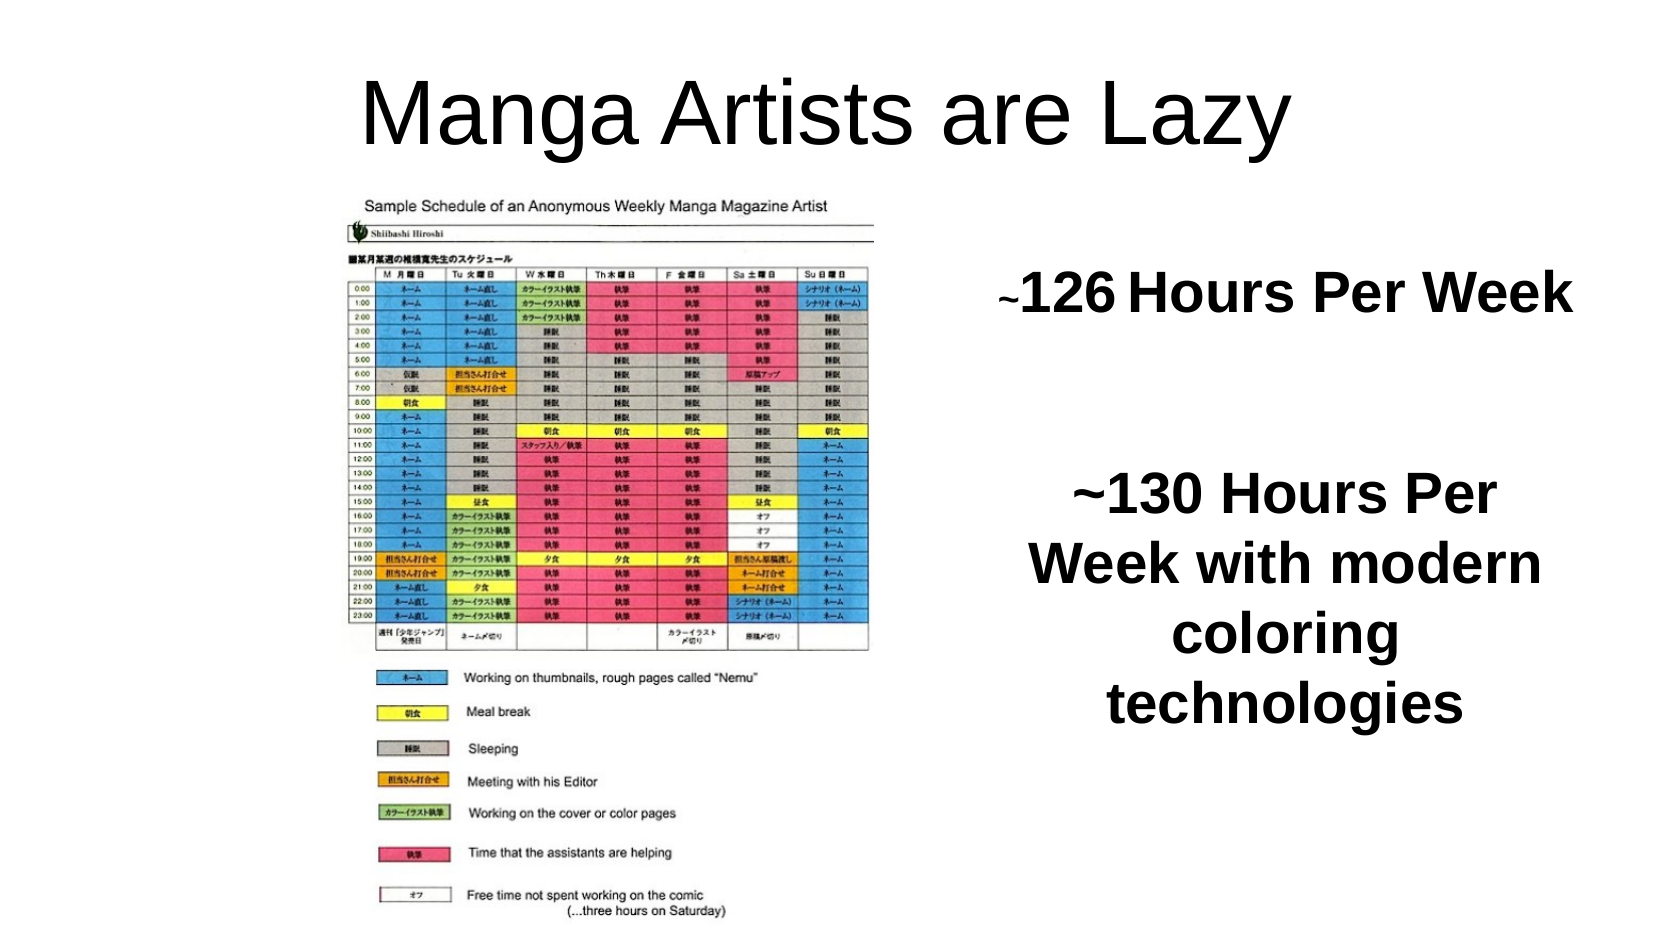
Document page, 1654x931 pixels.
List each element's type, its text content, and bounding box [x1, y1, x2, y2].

text_box ~130 Hours Per Week with modern coloring technologies [1012, 447, 1560, 743]
text_box ~126 Hours Per Week [949, 246, 1623, 332]
title Manga Artists are Lazy [82, 37, 1571, 193]
picture [341, 192, 874, 931]
